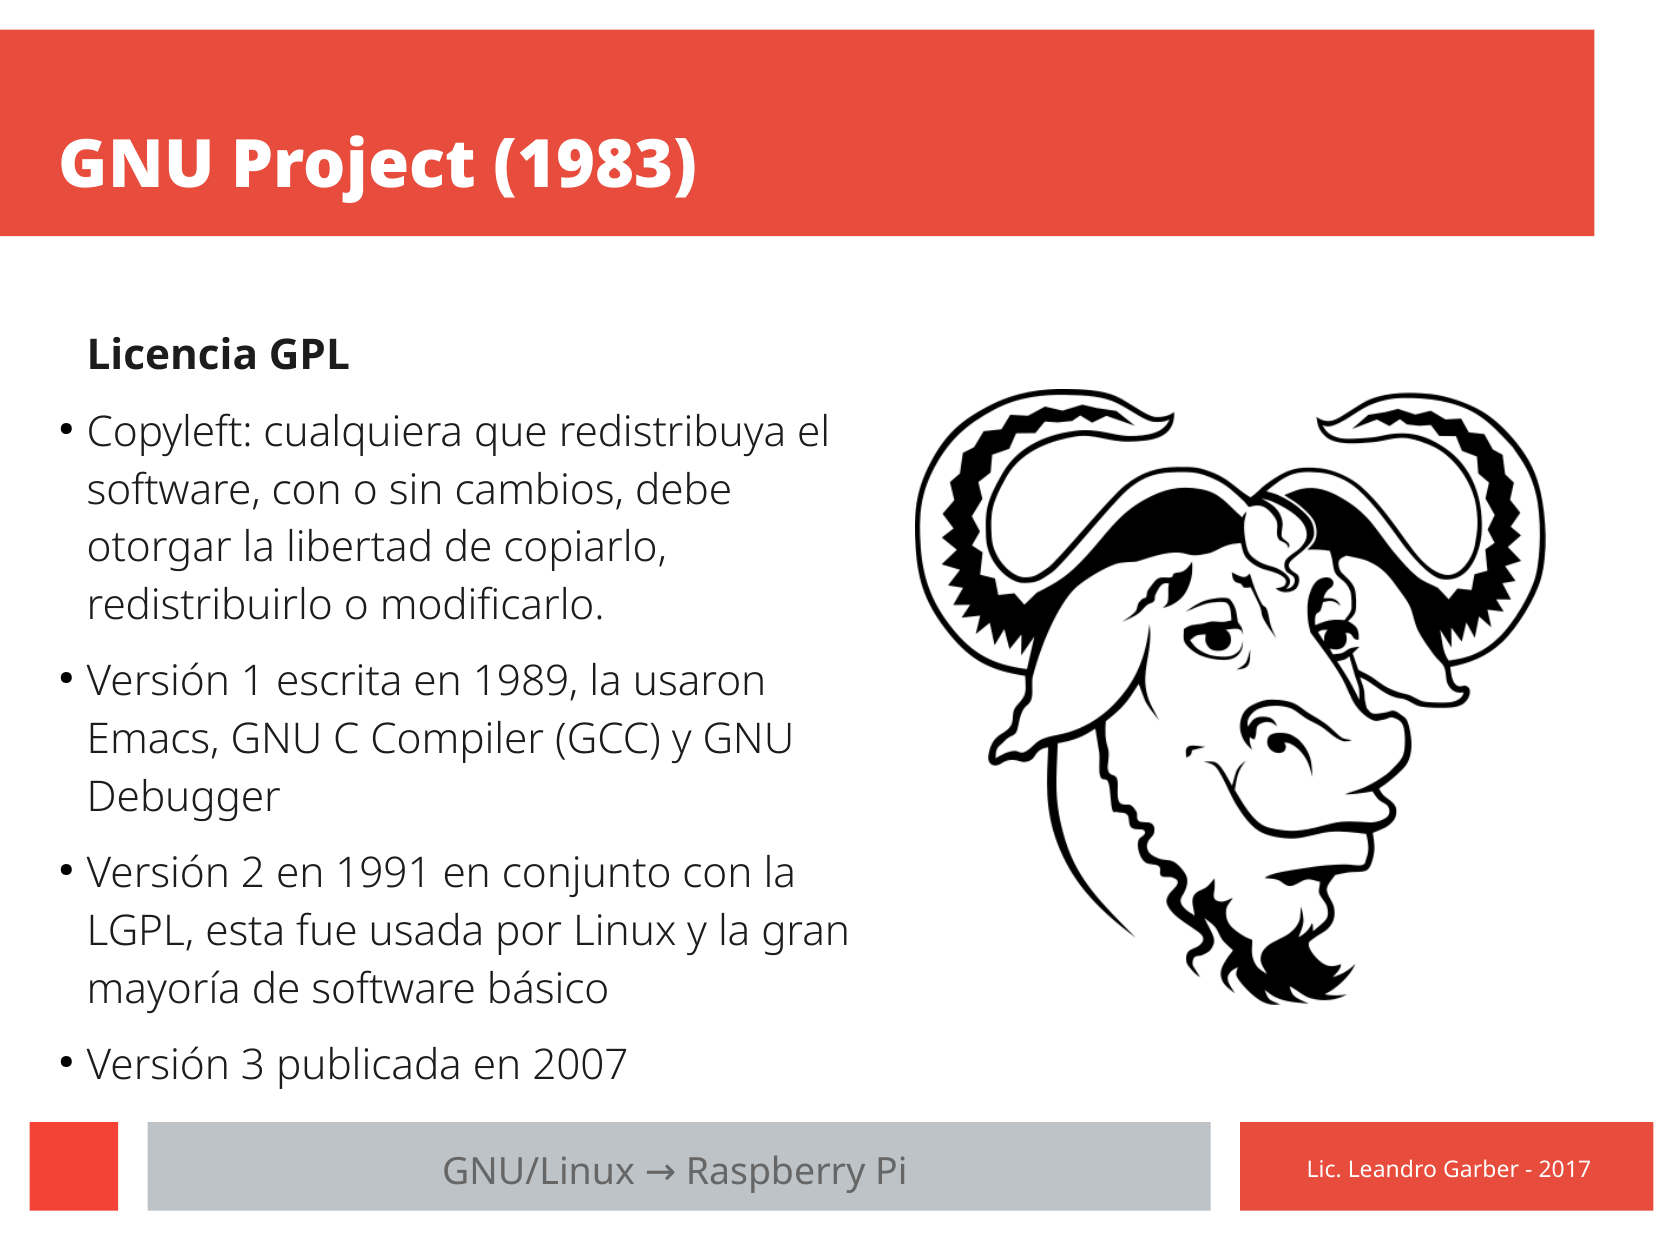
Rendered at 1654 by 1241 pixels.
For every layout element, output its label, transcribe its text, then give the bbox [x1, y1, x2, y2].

text_box GNU/Linux → Raspberry Pi [150, 1125, 1201, 1215]
picture [915, 389, 1546, 1006]
title GNU Project (1983) [59, 59, 1595, 207]
text_box Lic. Leandro Garber - 2017 [1245, 1145, 1654, 1194]
list Licencia GPL Copyleft: cualquiera que redistribuya el software, con o sin cambios, debe otorgar la libertad de copiarlo, redistribuirlo o modificarlo. Versión 1 escrita en 1989, la usaron Emacs, GNU C Compiler (GCC) y GNU Debugger Versión 2 en 1991 en conjunto con la LGPL, esta fue usada por Linux y la gran mayoría de software básico Versión 3 publicada en 2007 [59, 324, 856, 1093]
